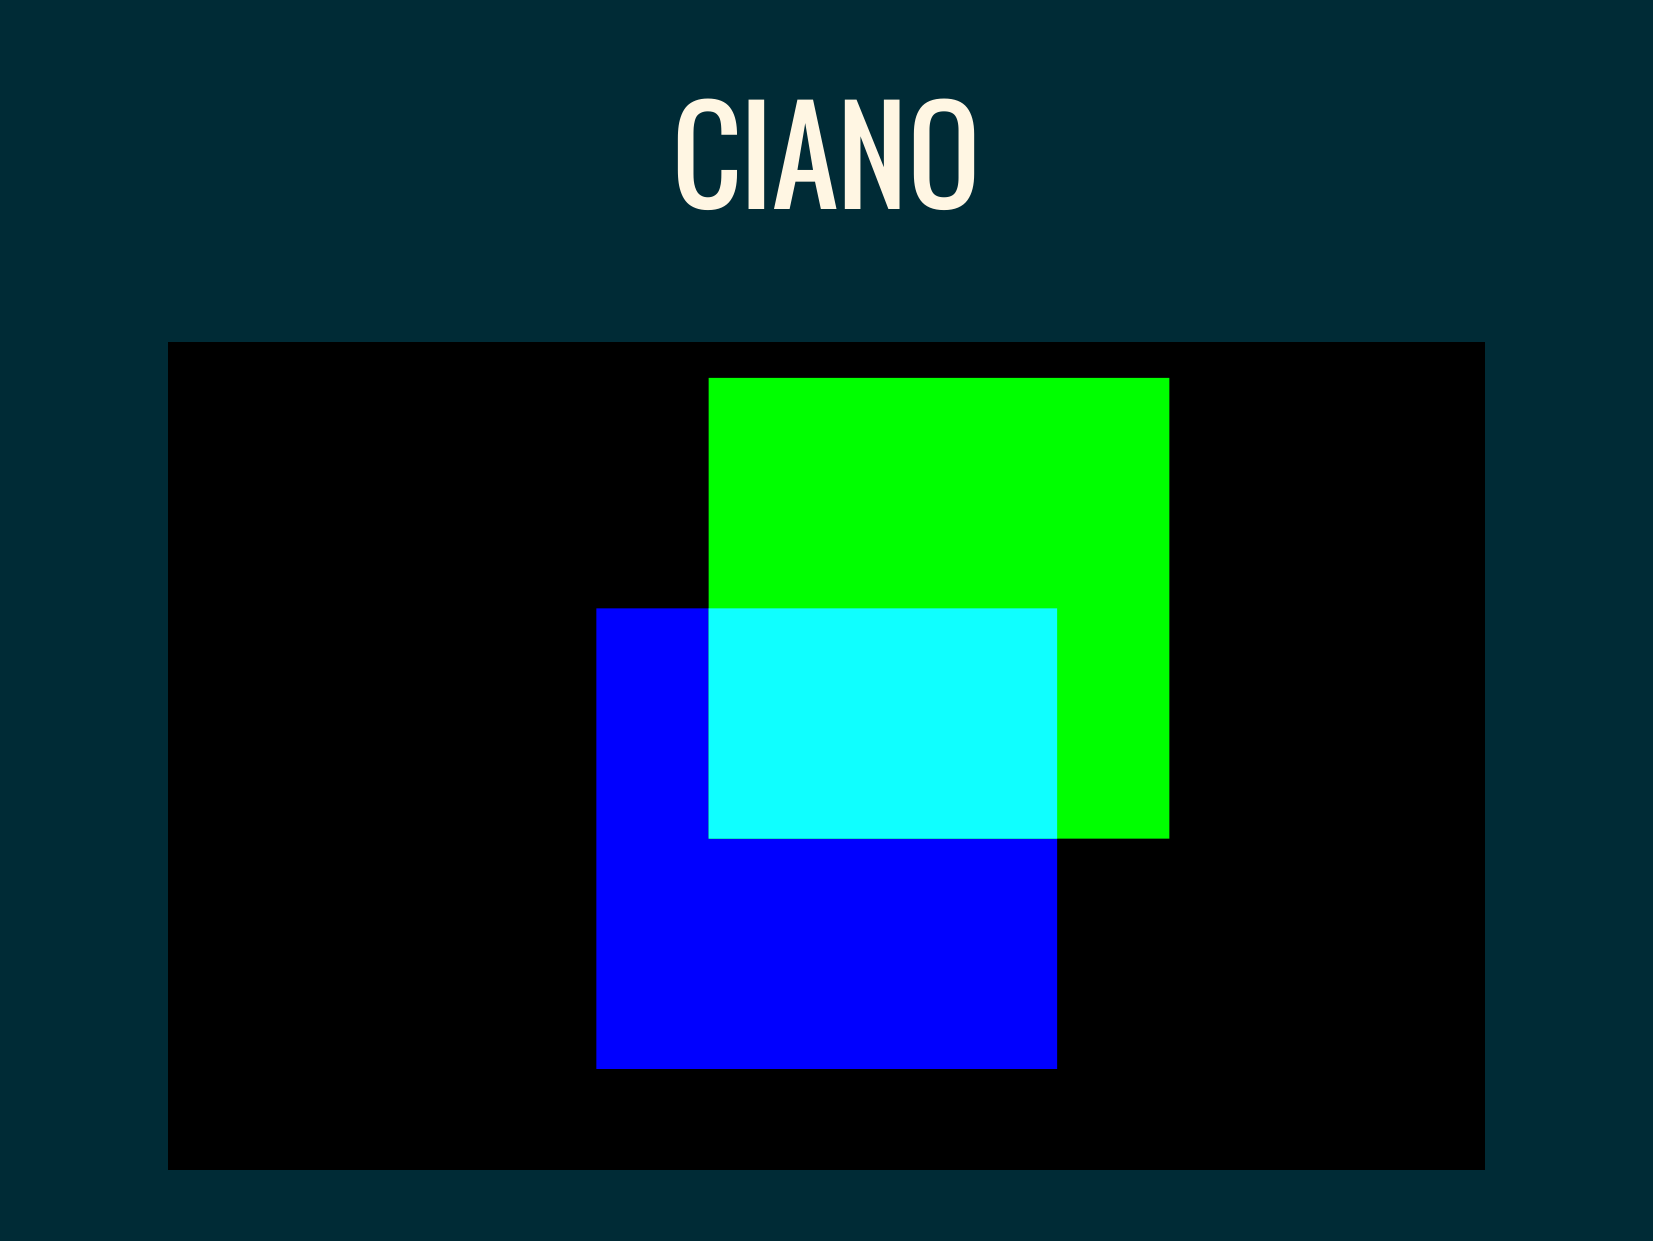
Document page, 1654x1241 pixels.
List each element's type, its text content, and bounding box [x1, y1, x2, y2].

text_box [168, 342, 1485, 1170]
title Ciano [82, 49, 1571, 257]
